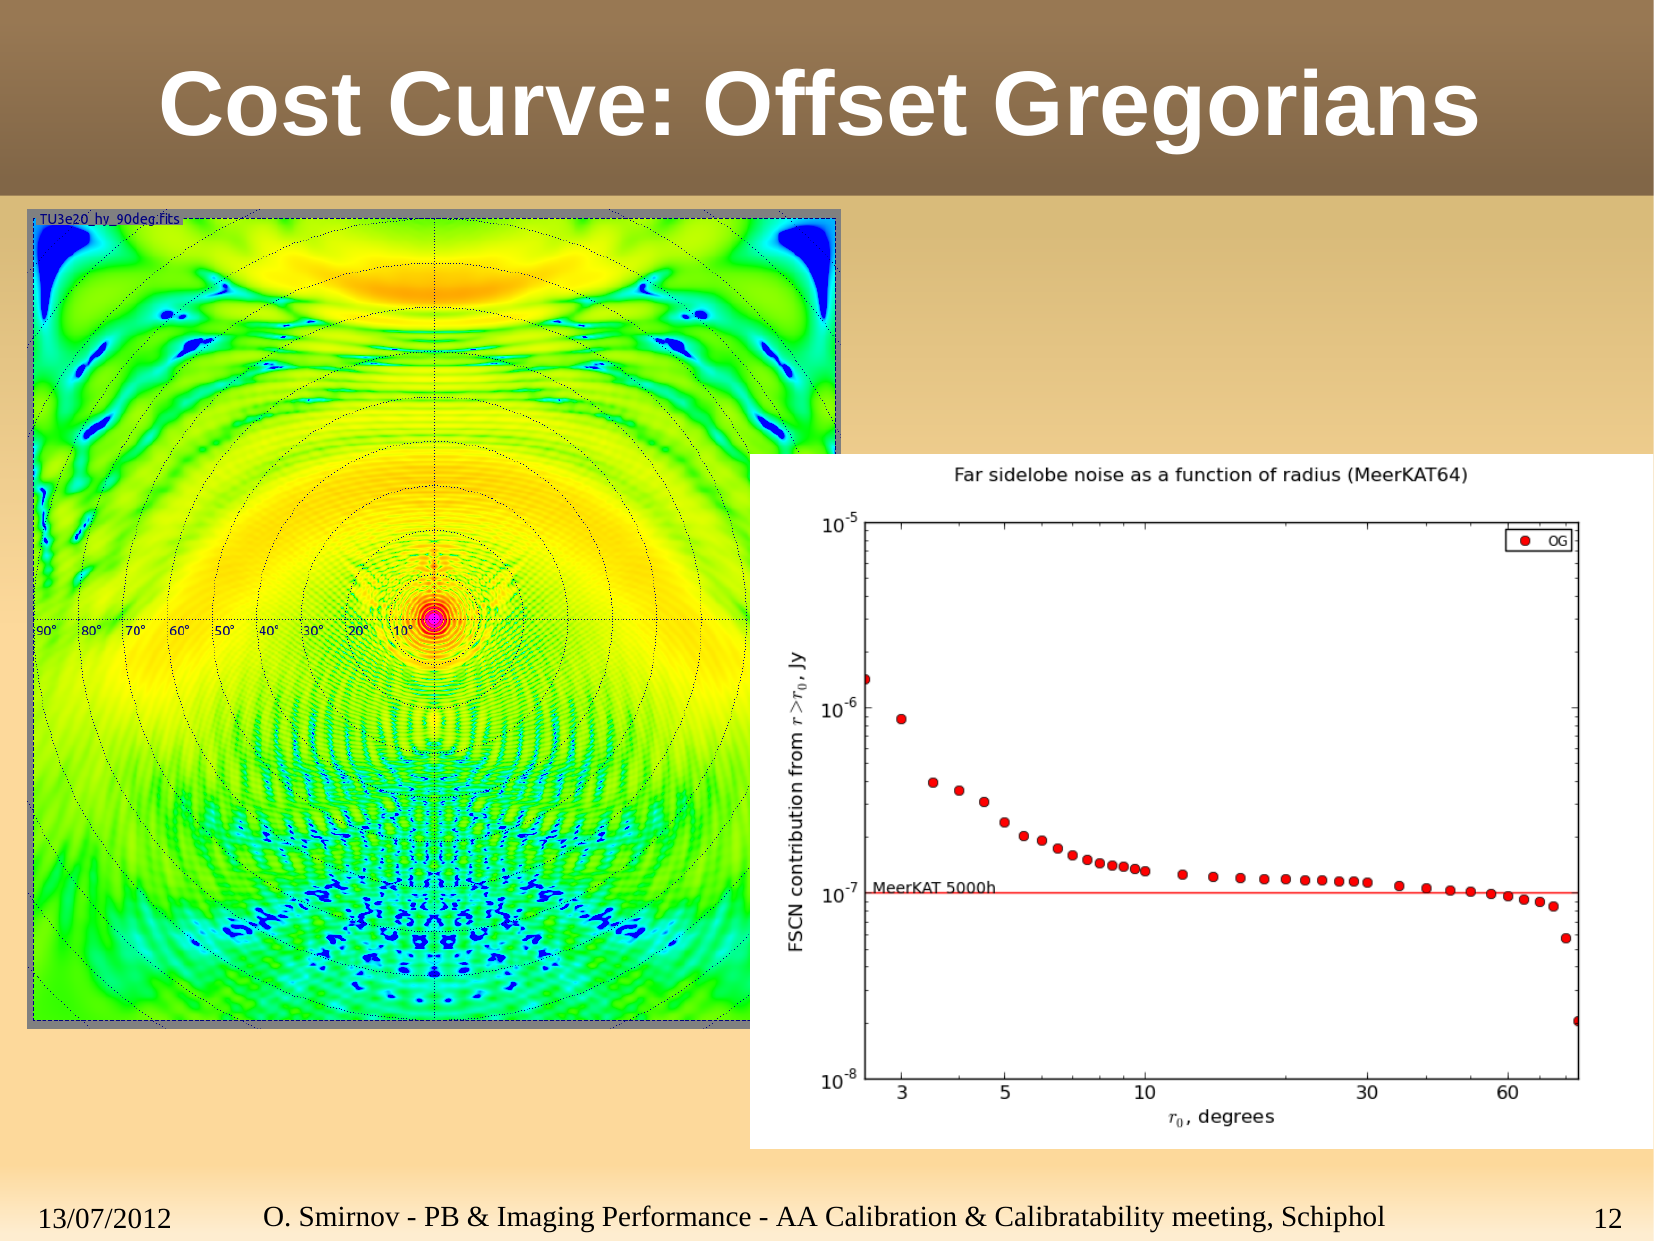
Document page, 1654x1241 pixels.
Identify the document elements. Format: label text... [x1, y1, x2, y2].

picture [0, 0, 1654, 1241]
title Cost Curve: Offset Gregorians [76, 0, 1565, 208]
